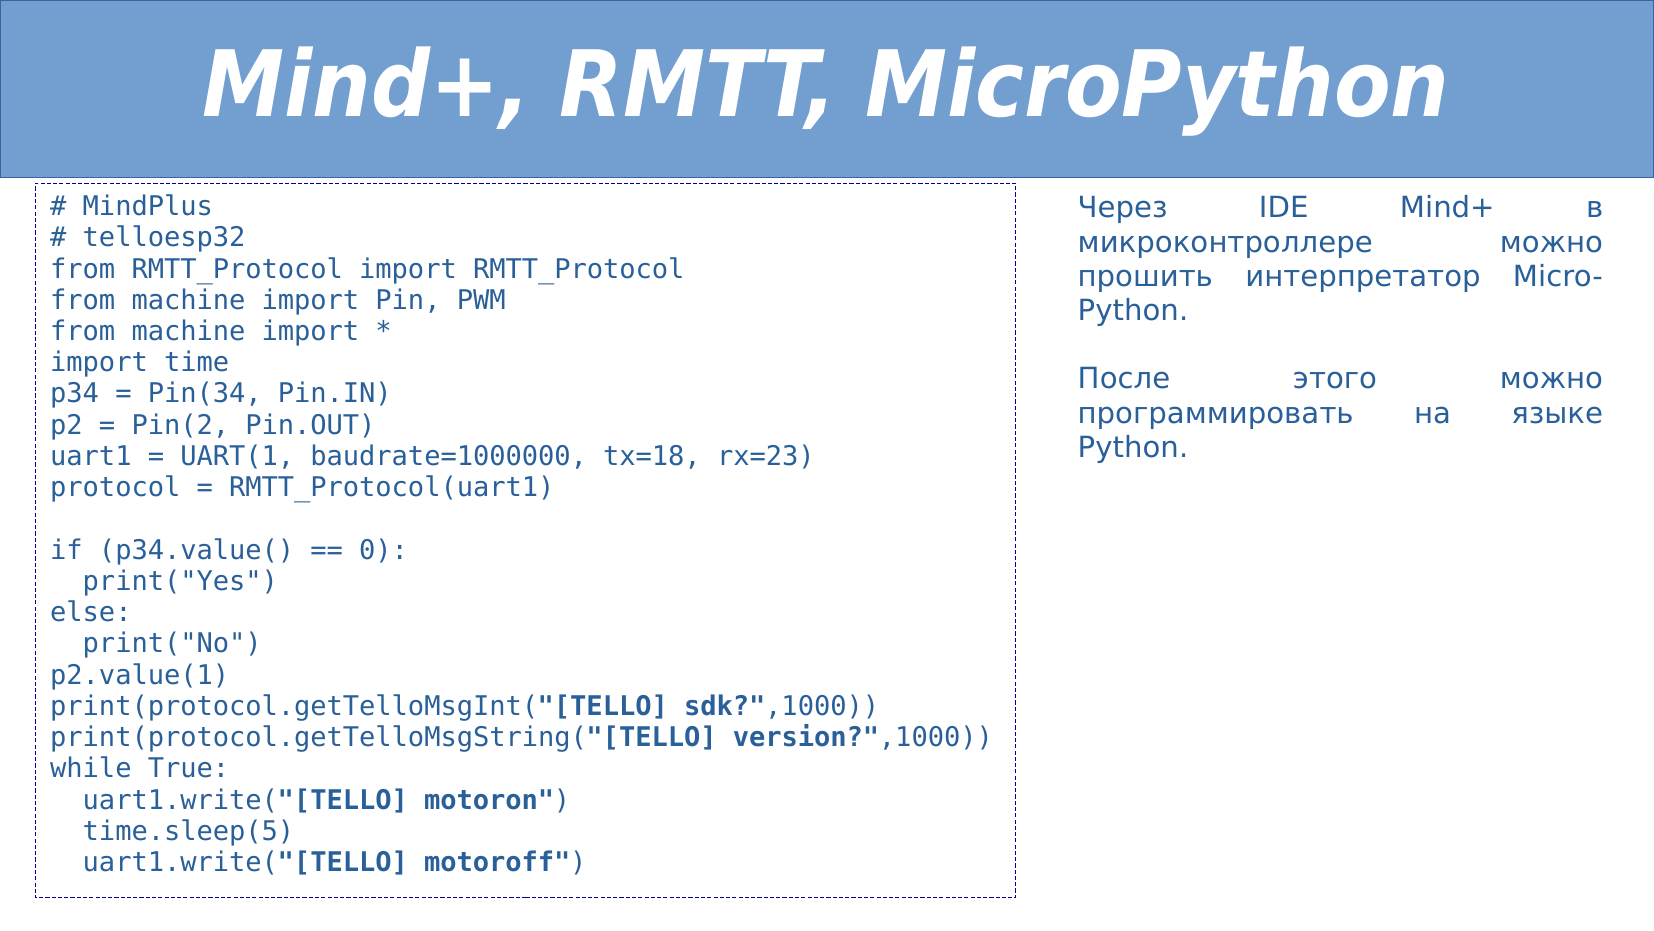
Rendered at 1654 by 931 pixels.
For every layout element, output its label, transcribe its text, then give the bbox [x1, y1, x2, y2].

text_box # MindPlus # telloesp32 from RMTT_Protocol import RMTT_Protocol from machine import Pin, PWM from machine import * import time p34 = Pin(34, Pin.IN) p2 = Pin(2, Pin.OUT) uart1 = UART(1, baudrate=1000000, tx=18, rx=23) protocol = RMTT_Protocol(uart1) if (p34.value() == 0): print("Yes") else: print("No") p2.value(1) print(protocol.getTelloMsgInt("[TELLO] sdk?",1000)) print(protocol.getTelloMsgString("[TELLO] version?",1000)) while True: uart1.write("[TELLO] motoron") time.sleep(5) uart1.write("[TELLO] motoroff") [35, 183, 1016, 898]
text_box Mind+, RMTT, MicroPython [11, 23, 1642, 178]
text_box [0, 0, 1654, 178]
text_box Через IDE Mind+ в микроконтроллере можно прошить интерпретатор Micro-Python. После этого можно программировать на языке Python. [1062, 183, 1619, 898]
